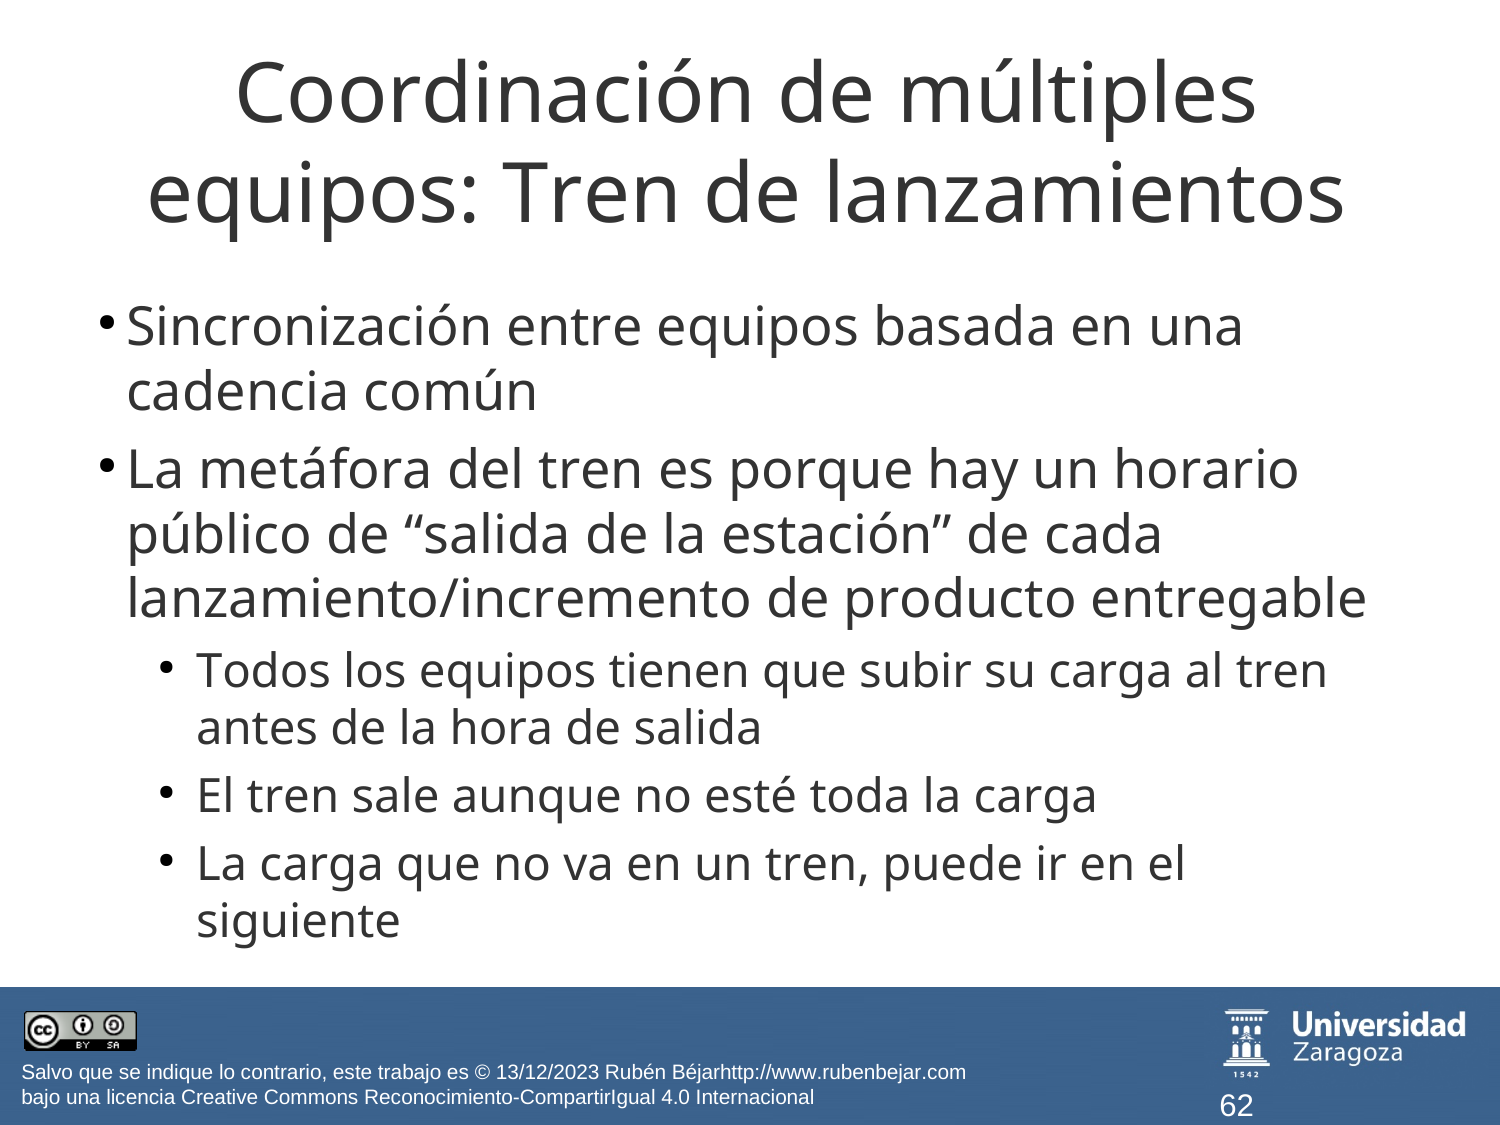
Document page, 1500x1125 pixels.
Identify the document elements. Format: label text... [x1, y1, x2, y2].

picture [0, 987, 1500, 1125]
list Sincronización entre equipos basada en una cadencia común La metáfora del tren es porque hay un horario público de “salida de la estación” de cada lanzamiento/incremento de producto entregable Todos los equipos tienen que subir su carga al tren antes de la hora de salida El tren sale aunque no esté toda la carga La carga que no va en un tren, puede ir en el siguiente [82, 283, 1418, 957]
title Coordinación de múltiples equipos: Tren de lanzamientos [74, 20, 1420, 257]
